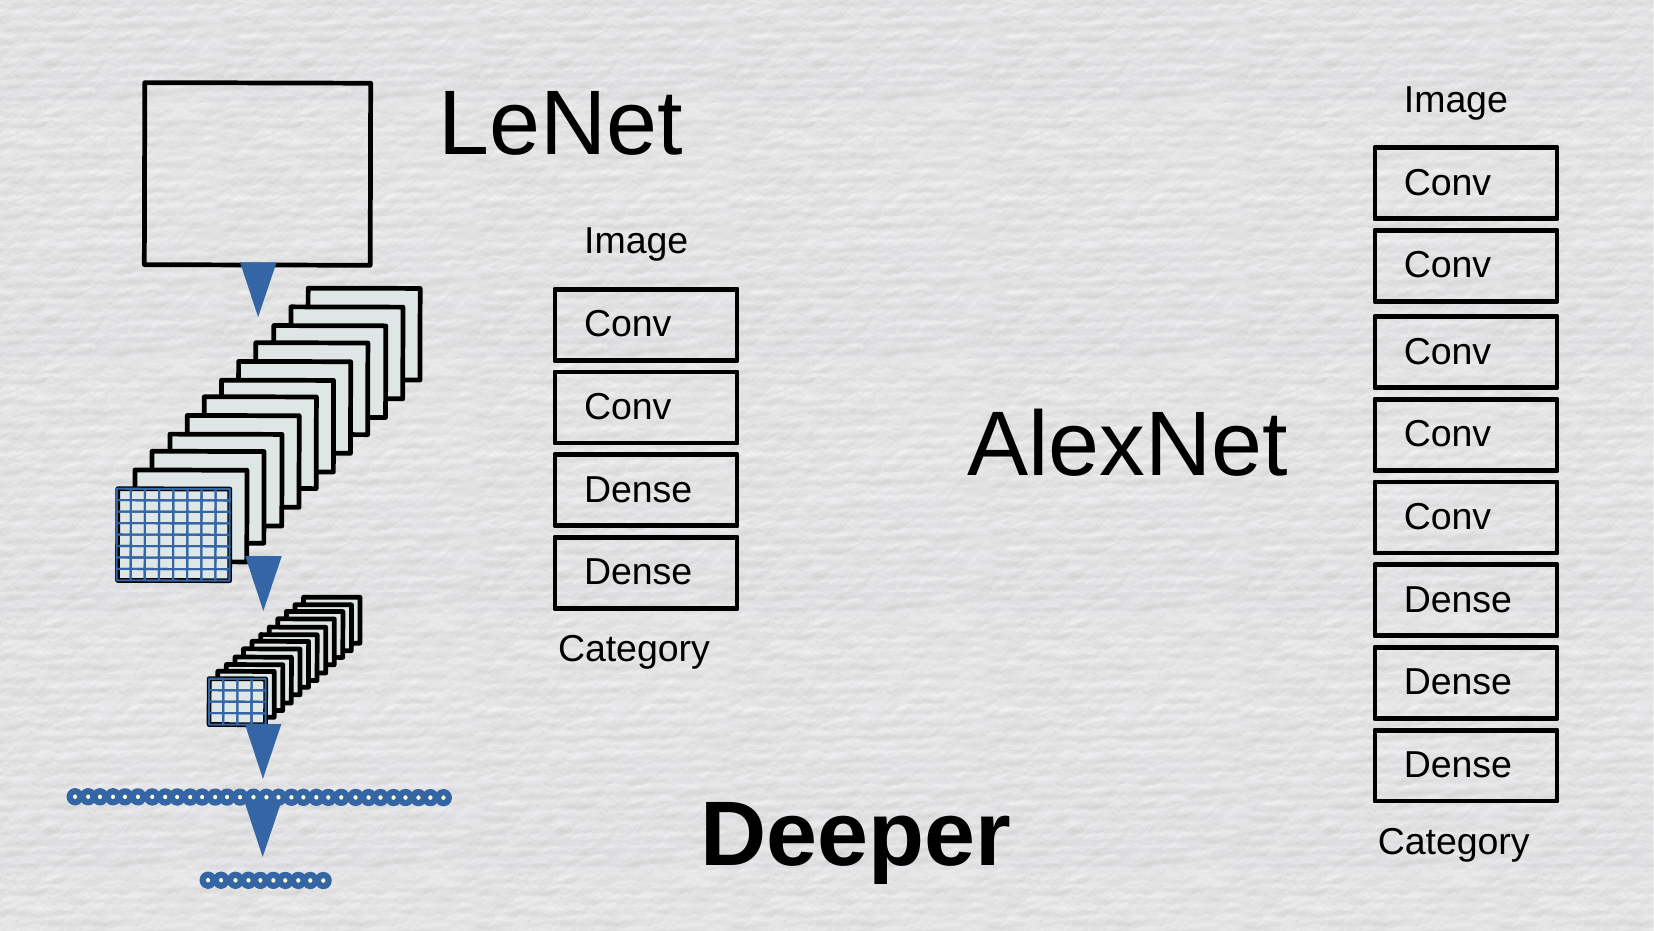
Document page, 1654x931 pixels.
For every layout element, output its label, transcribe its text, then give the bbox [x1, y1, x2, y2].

title LeNet [377, 56, 745, 189]
text_box Image [569, 212, 723, 272]
text_box Conv [1389, 153, 1543, 213]
text_box [225, 715, 236, 723]
text_box [225, 703, 236, 712]
text_box [350, 791, 361, 804]
text_box [248, 791, 259, 802]
text_box [132, 525, 143, 533]
text_box [175, 502, 186, 510]
text_box [175, 559, 186, 568]
text_box [146, 502, 158, 510]
text_box [175, 536, 186, 545]
text_box [161, 513, 172, 522]
text_box [118, 525, 129, 533]
text_box [118, 502, 129, 510]
text_box [413, 792, 424, 804]
text_box [203, 536, 214, 545]
text_box [253, 692, 264, 700]
text_box [310, 791, 334, 803]
text_box [234, 791, 246, 803]
text_box [132, 791, 144, 803]
text_box [425, 792, 436, 804]
text_box Category [543, 620, 745, 691]
text_box [375, 791, 386, 804]
text_box [225, 692, 236, 700]
text_box Dense [1389, 653, 1543, 713]
text_box [189, 571, 200, 579]
text_box [317, 874, 329, 887]
text_box Conv [1389, 488, 1543, 548]
text_box [230, 874, 241, 886]
text_box [261, 791, 272, 802]
text_box [118, 536, 129, 544]
text_box [203, 559, 214, 568]
text_box [202, 874, 214, 886]
text_box [298, 791, 309, 803]
text_box [239, 692, 250, 700]
text_box [161, 502, 172, 510]
text_box [161, 525, 172, 533]
text_box [175, 571, 186, 579]
text_box [253, 680, 264, 689]
text_box [203, 502, 214, 510]
text_box [134, 288, 421, 562]
text_box [132, 490, 143, 499]
text_box [253, 703, 264, 712]
text_box [203, 513, 214, 522]
text_box [184, 791, 208, 803]
text_box [388, 791, 399, 804]
text_box [217, 502, 228, 510]
text_box [146, 536, 157, 545]
text_box [217, 571, 228, 579]
text_box [146, 548, 157, 556]
text_box [203, 525, 214, 533]
text_box [118, 490, 129, 499]
text_box [132, 513, 143, 522]
text_box [132, 548, 143, 556]
text_box [363, 791, 374, 804]
text_box [175, 548, 186, 556]
text_box [239, 703, 250, 712]
title Deeper [590, 767, 1123, 900]
text_box [217, 536, 228, 545]
text_box [243, 874, 254, 886]
title AlexNet [944, 377, 1312, 511]
text_box [203, 571, 214, 579]
text_box [160, 571, 172, 579]
text_box [118, 570, 129, 579]
text_box [161, 490, 172, 499]
text_box Conv [1389, 405, 1543, 465]
text_box [132, 559, 143, 567]
text_box [400, 791, 411, 804]
text_box [189, 536, 200, 545]
text_box Dense [1389, 736, 1543, 796]
text_box [438, 792, 449, 804]
text_box [189, 490, 200, 499]
text_box [146, 525, 157, 533]
text_box [273, 791, 284, 802]
text_box [217, 525, 228, 533]
text_box Dense [1389, 570, 1543, 630]
text_box [217, 513, 228, 522]
text_box [118, 559, 129, 567]
text_box [189, 548, 200, 556]
text_box [118, 548, 129, 556]
text_box [175, 525, 186, 533]
text_box [217, 559, 228, 568]
text_box [203, 548, 214, 556]
text_box Conv [569, 377, 723, 438]
text_box [217, 548, 228, 556]
text_box [82, 791, 106, 803]
text_box [161, 548, 172, 556]
text_box [189, 559, 200, 568]
text_box [132, 502, 143, 510]
text_box [209, 791, 233, 803]
text_box [335, 791, 347, 803]
text_box [132, 570, 143, 579]
text_box [161, 559, 172, 568]
text_box [146, 791, 158, 803]
text_box [189, 502, 200, 510]
text_box [175, 490, 186, 499]
text_box [239, 715, 250, 723]
text_box [146, 490, 158, 499]
text_box [189, 525, 200, 533]
text_box [211, 715, 222, 723]
text_box [292, 874, 316, 887]
text_box [211, 703, 222, 712]
text_box [225, 680, 236, 689]
text_box [203, 490, 214, 499]
text_box [146, 571, 157, 579]
text_box [159, 791, 183, 803]
text_box Dense [569, 543, 723, 603]
text_box Dense [569, 460, 723, 520]
text_box Category [1363, 812, 1564, 884]
text_box [107, 791, 131, 803]
text_box [217, 491, 228, 499]
text_box Image [1389, 70, 1543, 130]
text_box [253, 715, 264, 723]
text_box [286, 791, 297, 803]
text_box [146, 559, 157, 568]
text_box Conv [1389, 322, 1543, 382]
text_box Conv [569, 295, 723, 355]
text_box [255, 874, 266, 886]
text_box [146, 513, 158, 522]
text_box [118, 513, 129, 522]
text_box [161, 536, 172, 545]
text_box [267, 874, 291, 887]
text_box [175, 513, 186, 522]
picture [0, 0, 1654, 931]
text_box [211, 692, 222, 700]
text_box [132, 536, 143, 545]
text_box [239, 680, 250, 689]
text_box Conv [1389, 236, 1543, 296]
text_box [215, 874, 227, 886]
text_box [211, 680, 222, 689]
text_box [69, 791, 81, 803]
text_box [217, 597, 361, 718]
text_box [189, 513, 200, 522]
